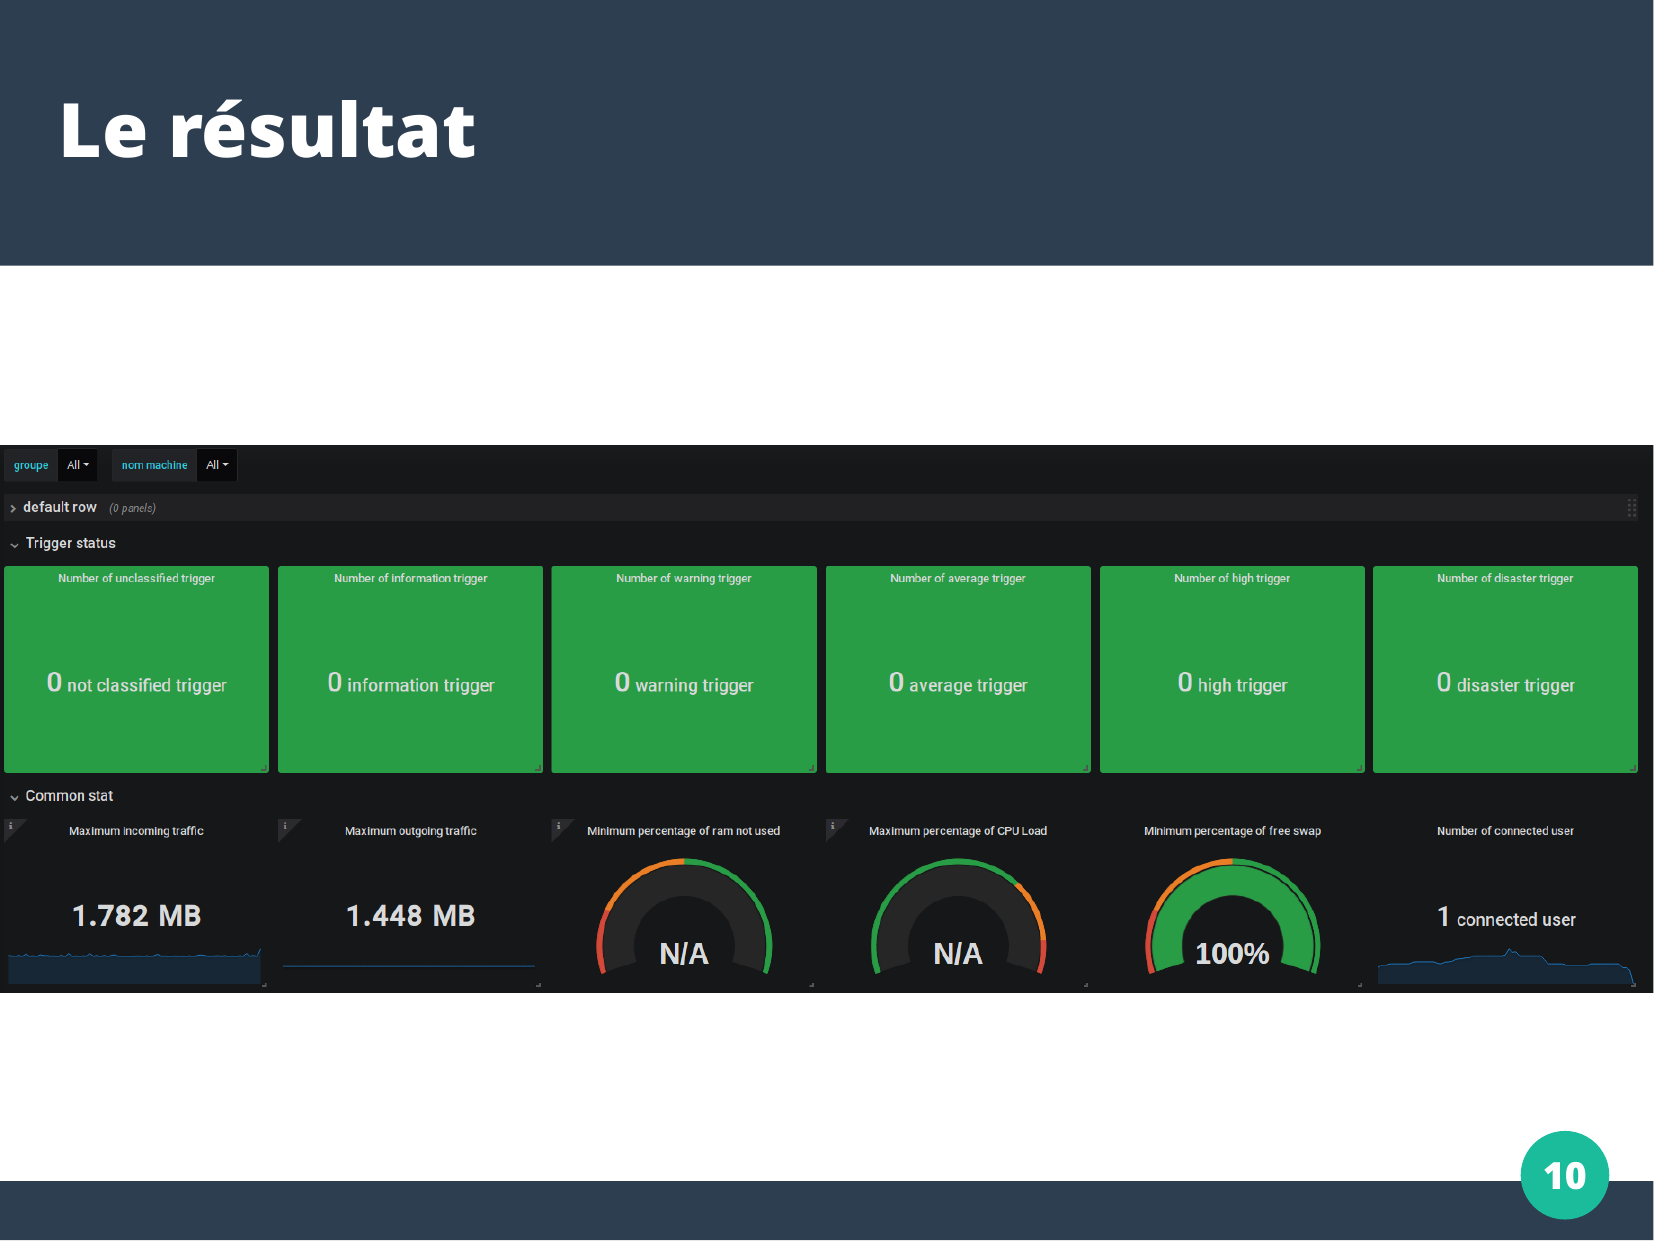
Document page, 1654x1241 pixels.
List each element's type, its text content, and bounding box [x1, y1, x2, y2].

picture [0, 445, 1654, 993]
title Le résultat [59, 49, 1595, 207]
